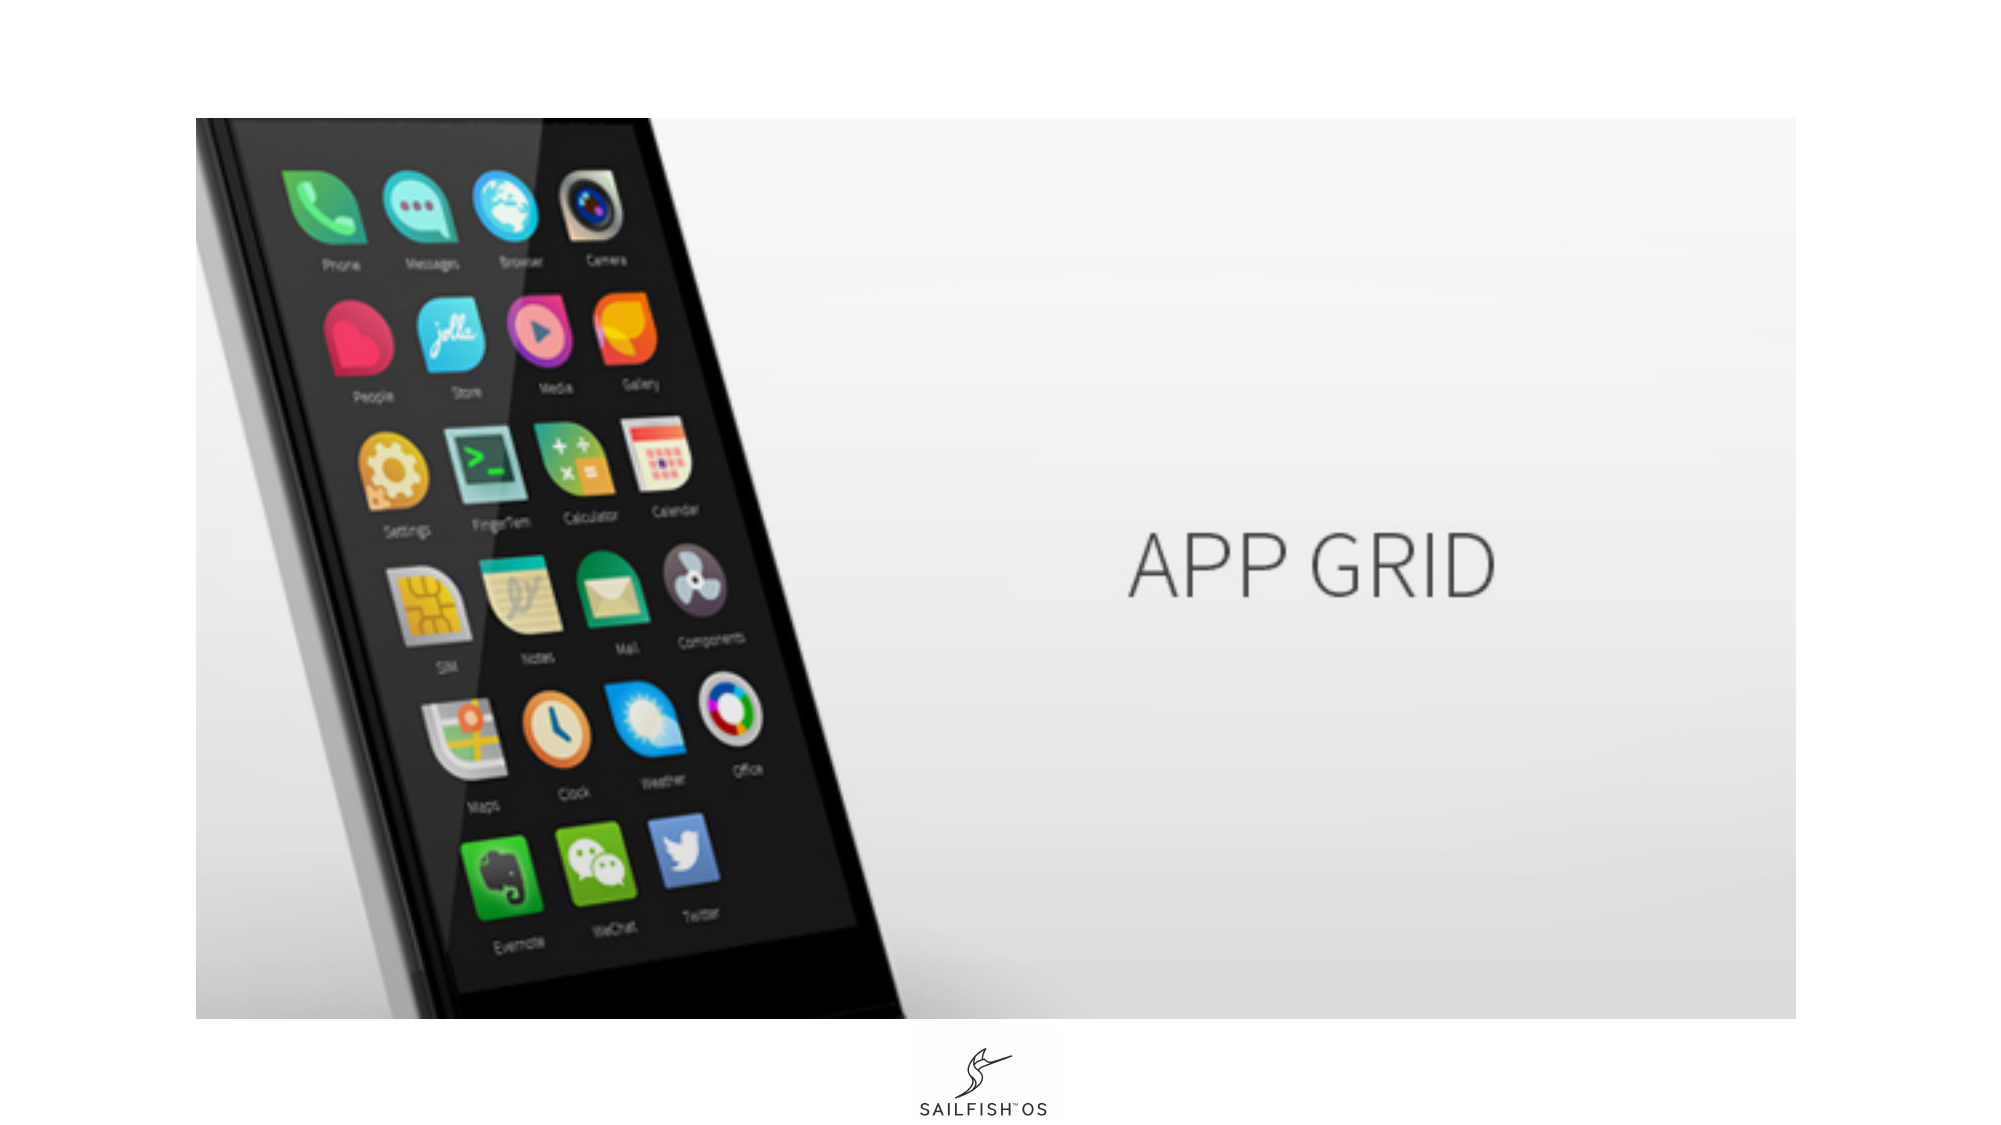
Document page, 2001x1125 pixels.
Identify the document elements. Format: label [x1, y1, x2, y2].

picture [196, 118, 1796, 1019]
picture [908, 1027, 1061, 1120]
